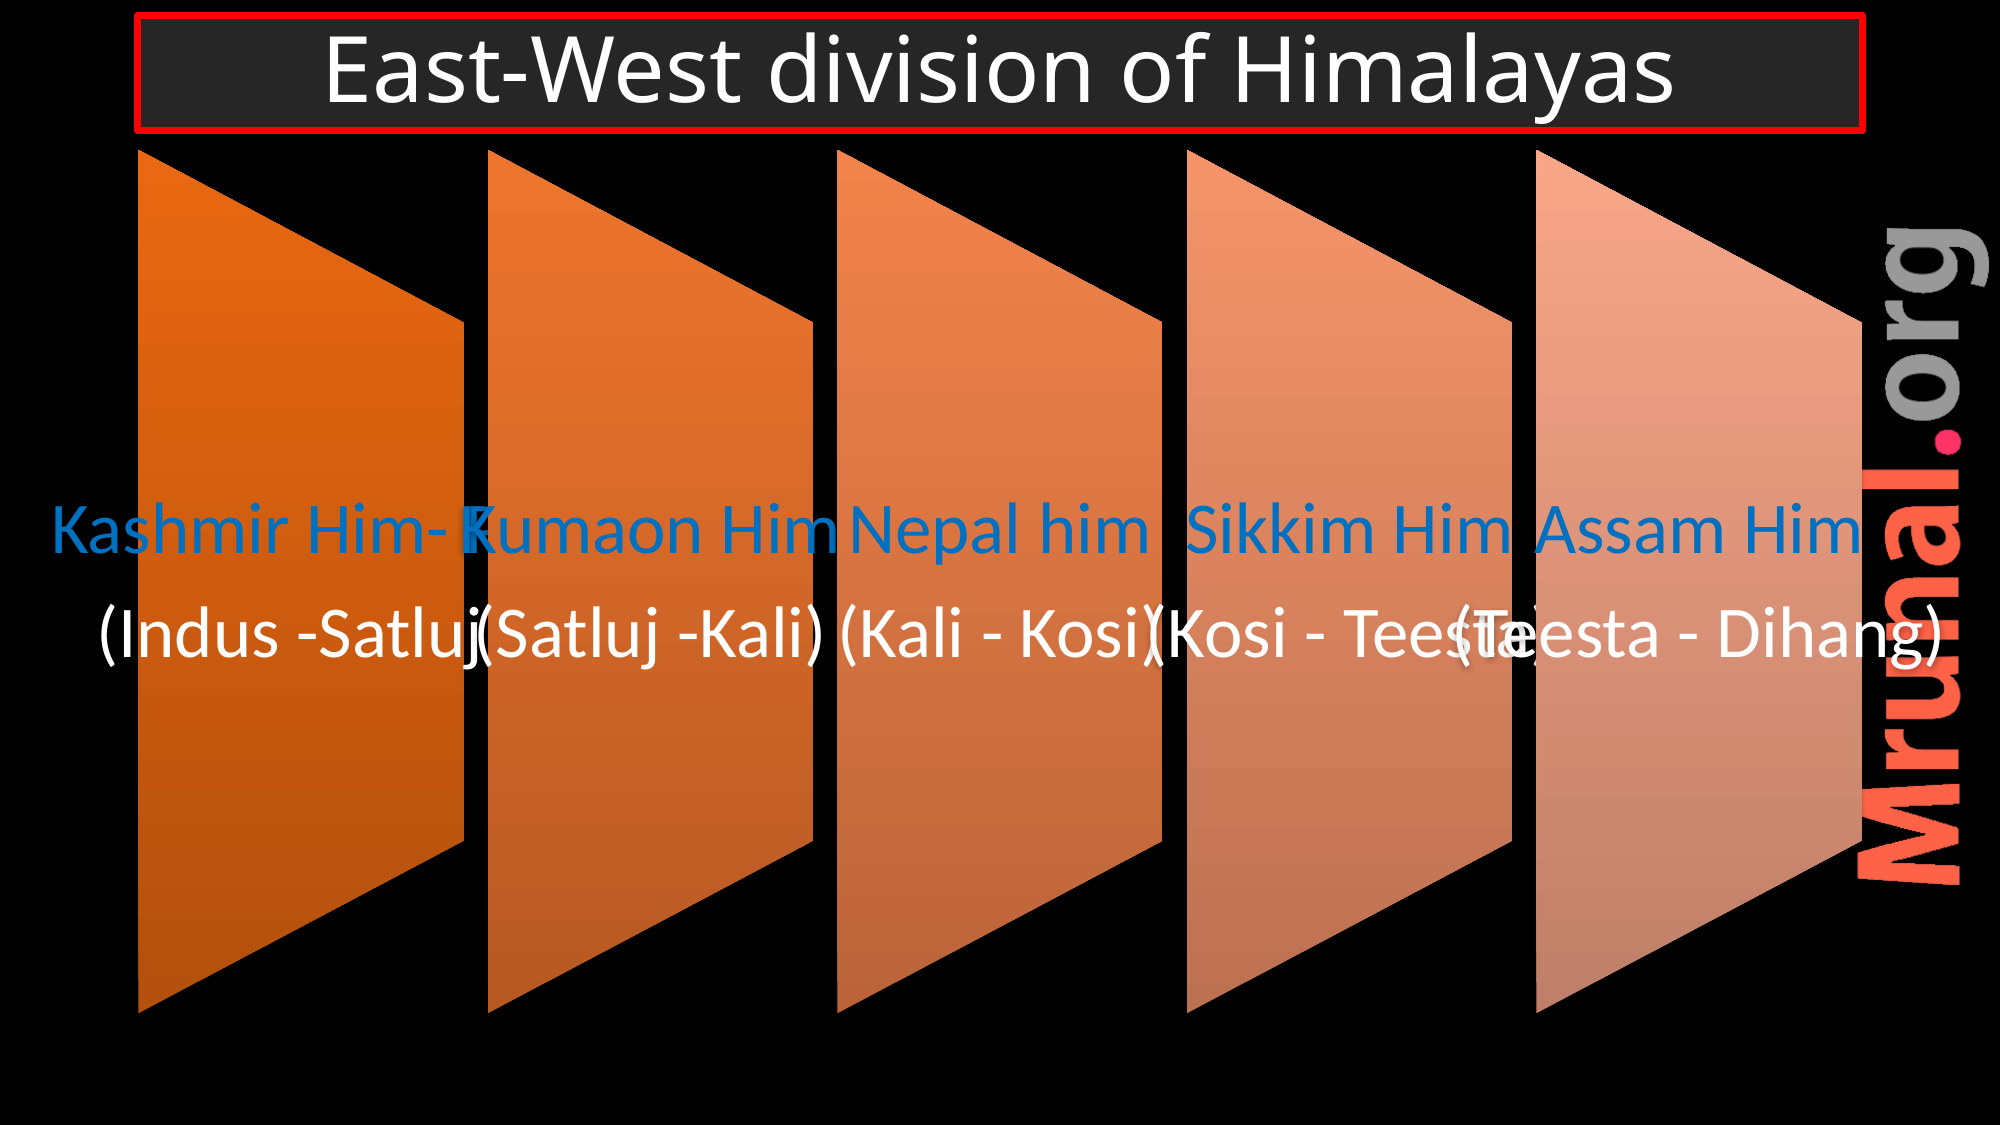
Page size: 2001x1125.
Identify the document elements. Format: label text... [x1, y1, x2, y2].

text_box Kumaon Him (Satluj -Kali) [487, 149, 814, 1014]
title East-West division of Himalayas [137, 15, 1863, 131]
text_box Assam Him (Teesta - Dihang) [1536, 149, 1862, 1014]
text_box Kashmir Him- PN (Indus -Satluj) [138, 149, 464, 1014]
picture [1832, 224, 2000, 894]
text_box Sikkim Him (Kosi - Teesta) [1186, 149, 1513, 1014]
text_box Nepal him (Kali - Kosi) [837, 149, 1163, 1014]
